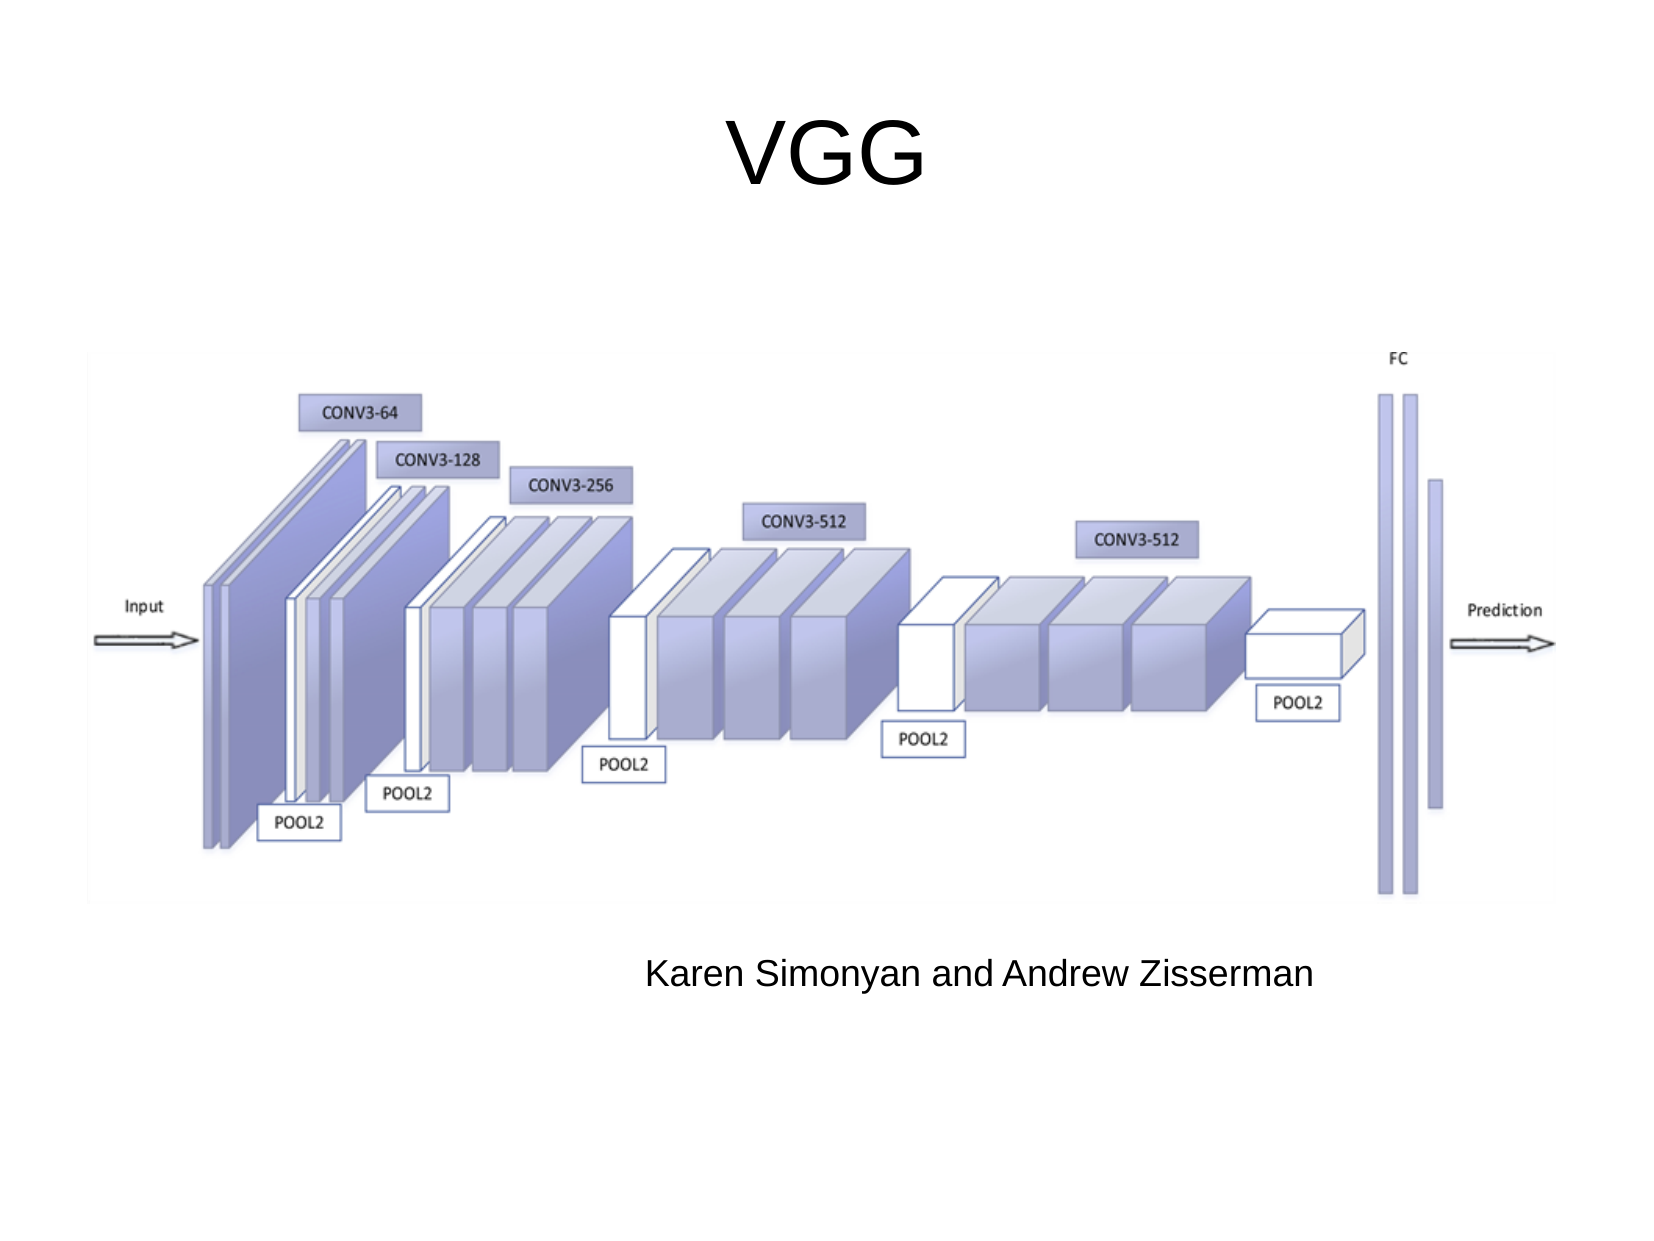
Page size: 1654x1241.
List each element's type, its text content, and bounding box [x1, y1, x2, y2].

title VGG [82, 49, 1571, 257]
picture [80, 352, 1556, 904]
text_box Karen Simonyan and Andrew Zisserman [630, 945, 1366, 1002]
